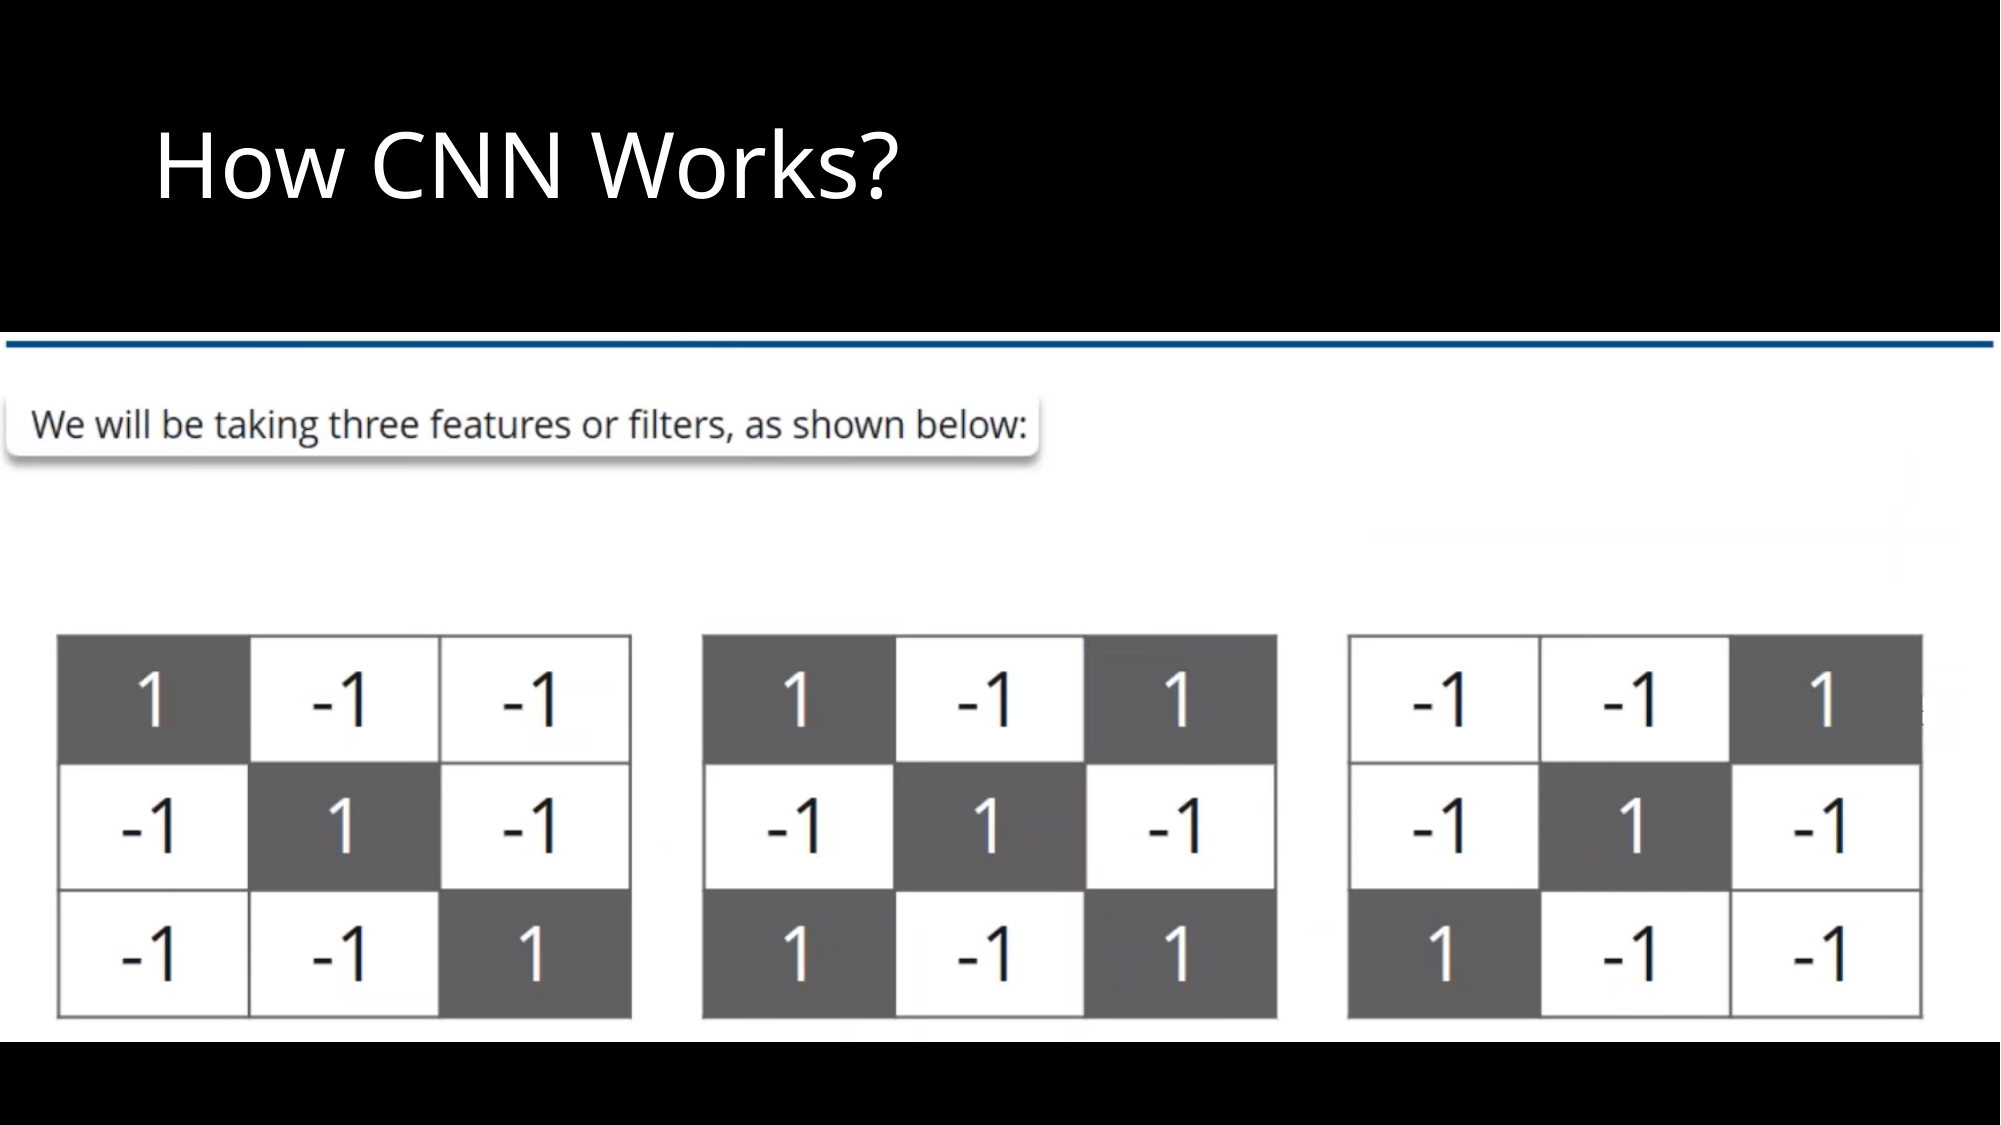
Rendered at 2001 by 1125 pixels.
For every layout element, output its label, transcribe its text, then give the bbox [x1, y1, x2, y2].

text_box How CNN Works? [137, 59, 1863, 278]
picture [0, 332, 2000, 1042]
